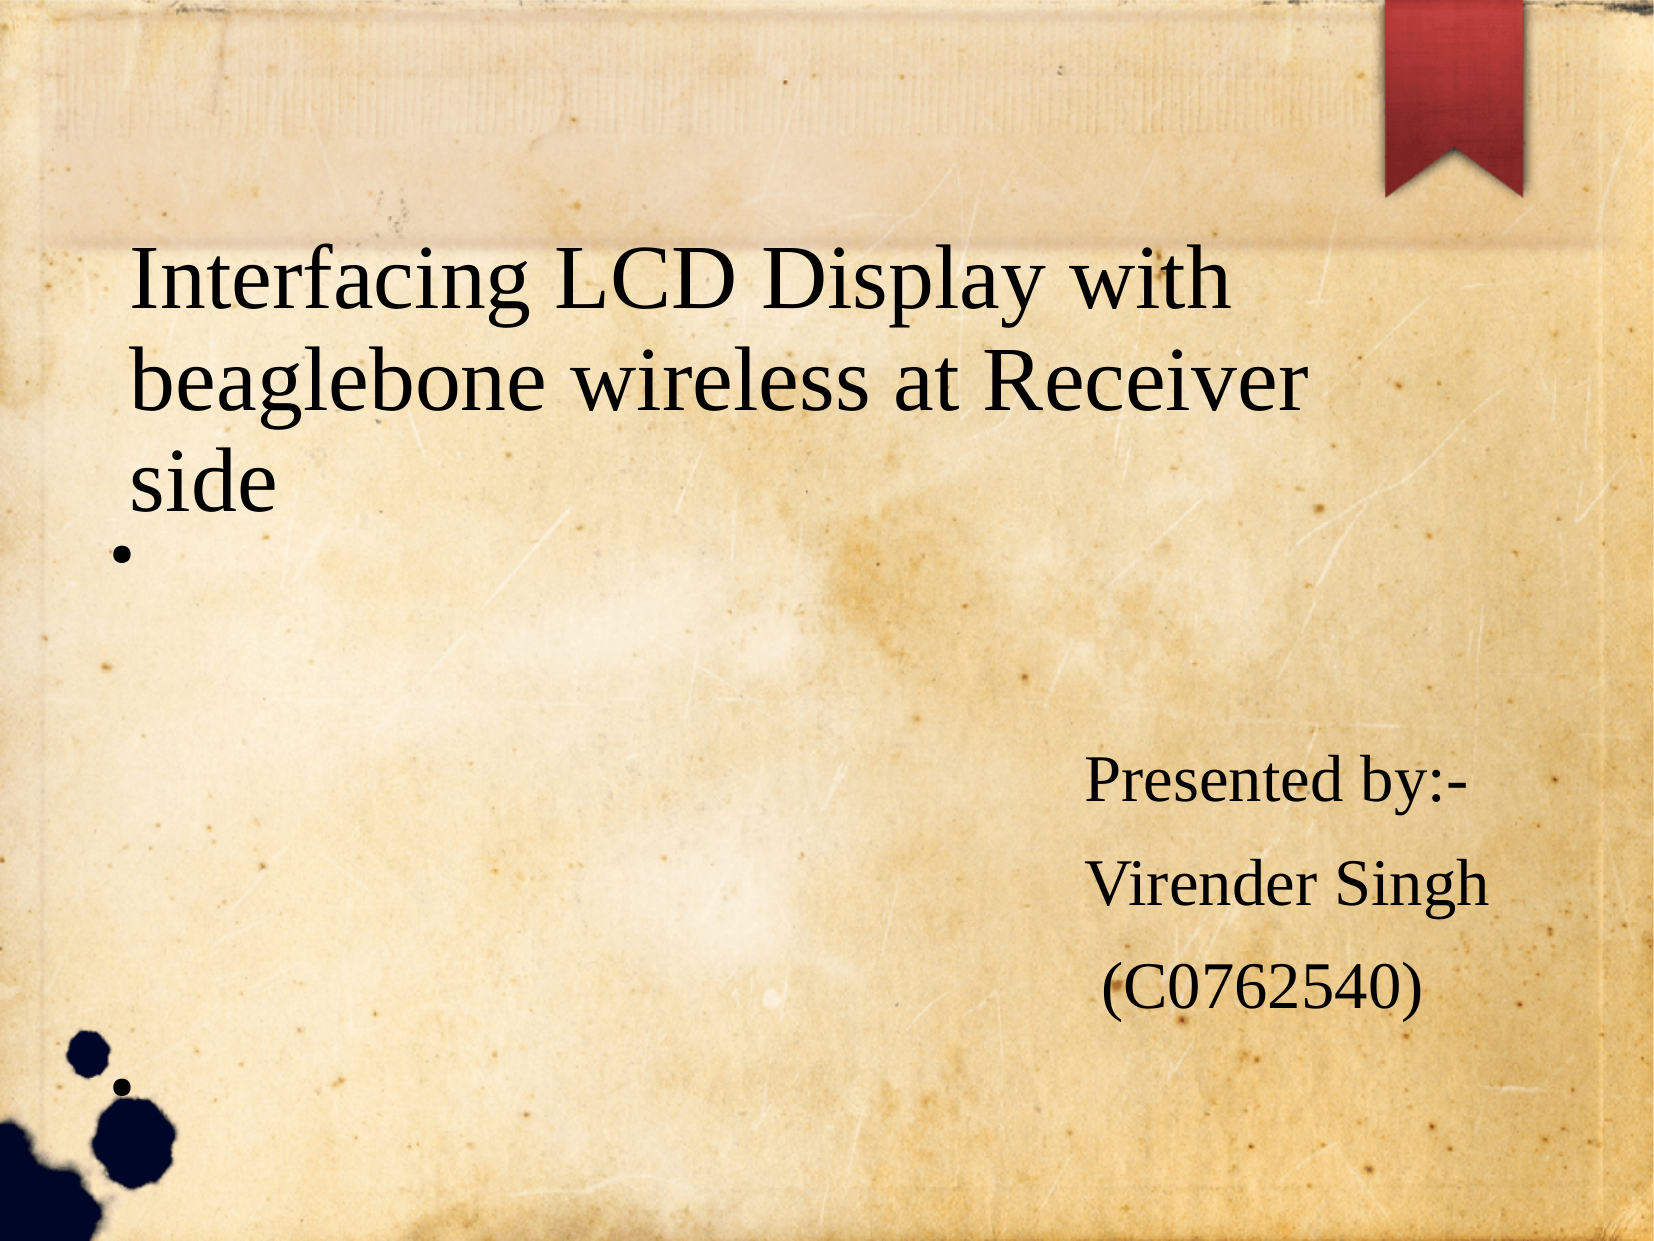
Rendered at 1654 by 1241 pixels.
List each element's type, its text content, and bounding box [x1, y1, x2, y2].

picture [0, 0, 1654, 1241]
title Interfacing LCD Display with beaglebone wireless at Receiver side [129, 226, 1394, 519]
list Presented by:- Virender Singh (C0762540) [92, 519, 1548, 1239]
